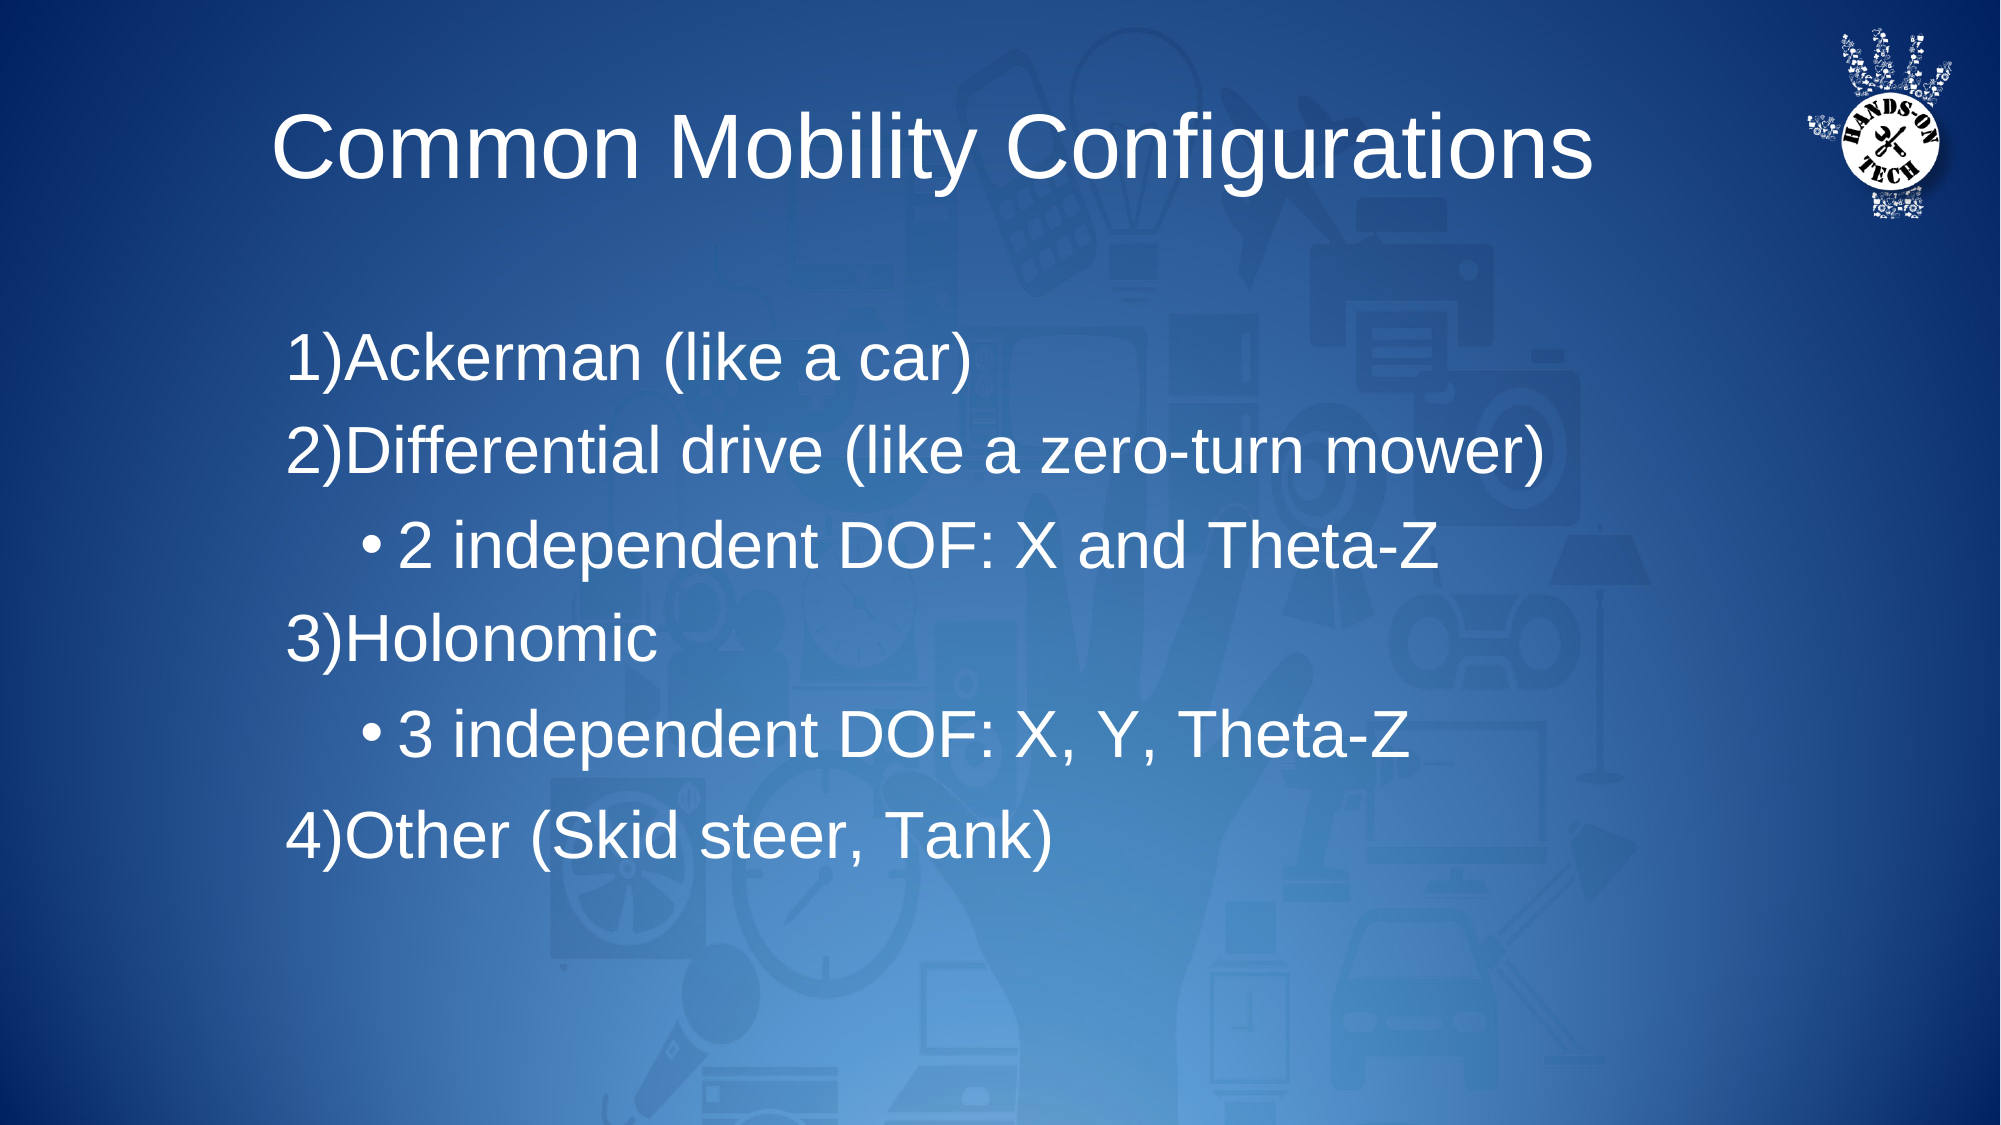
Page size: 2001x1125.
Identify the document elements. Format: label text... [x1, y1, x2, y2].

text_box Common Mobility Configurations [191, 39, 1677, 258]
text_box Ackerman (like a car) Differential drive (like a zero-turn mower) 2 independent DOF: X and Theta-Z Holonomic 3 independent DOF: X, Y, Theta-Z Other (Skid steer, Tank) [270, 315, 1621, 915]
picture [0, 0, 2001, 1125]
